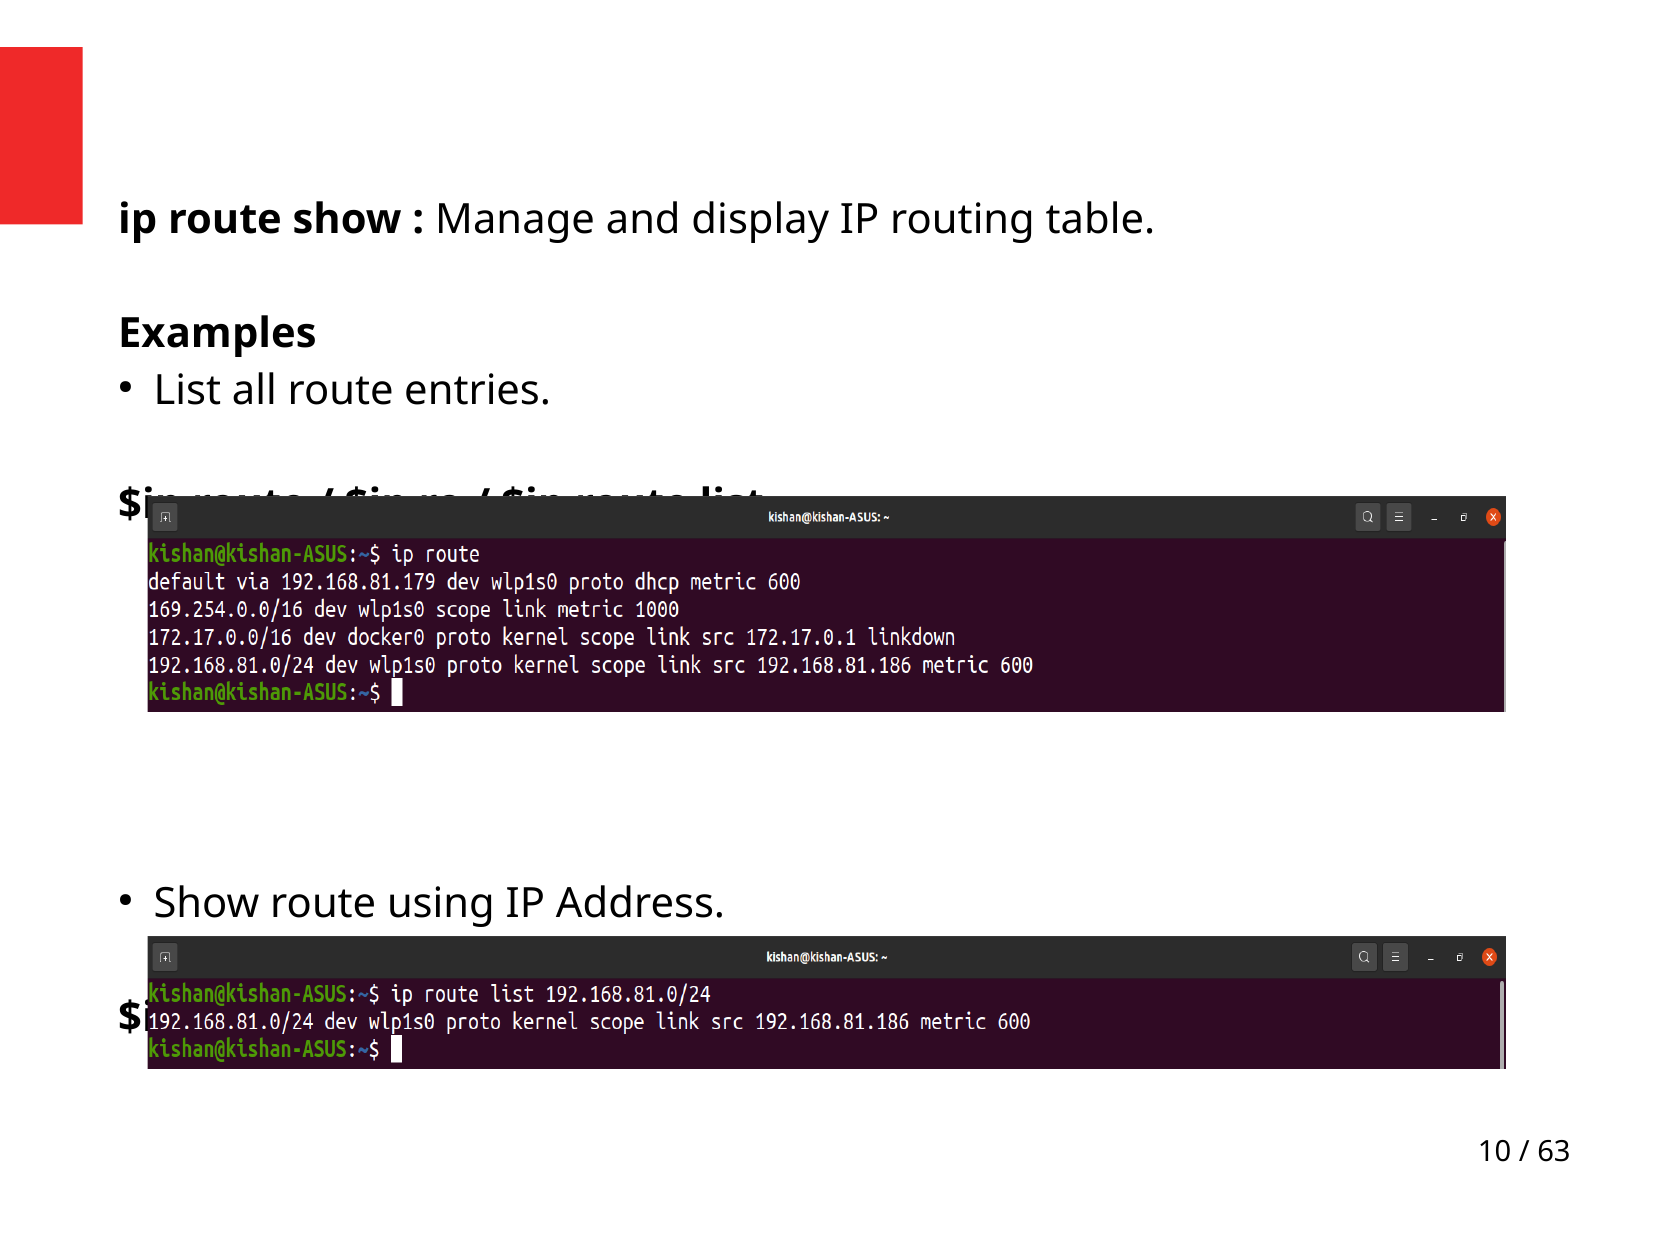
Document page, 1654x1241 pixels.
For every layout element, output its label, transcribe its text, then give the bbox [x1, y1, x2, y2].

picture [147, 496, 1506, 712]
subtitle ip route show : Manage and display IP routing table. Examples List all route entries. $ip route / $ip ro / $ip route list Show route using IP Address. $ip route list [ip address] [118, 188, 1536, 1111]
picture [147, 936, 1506, 1069]
